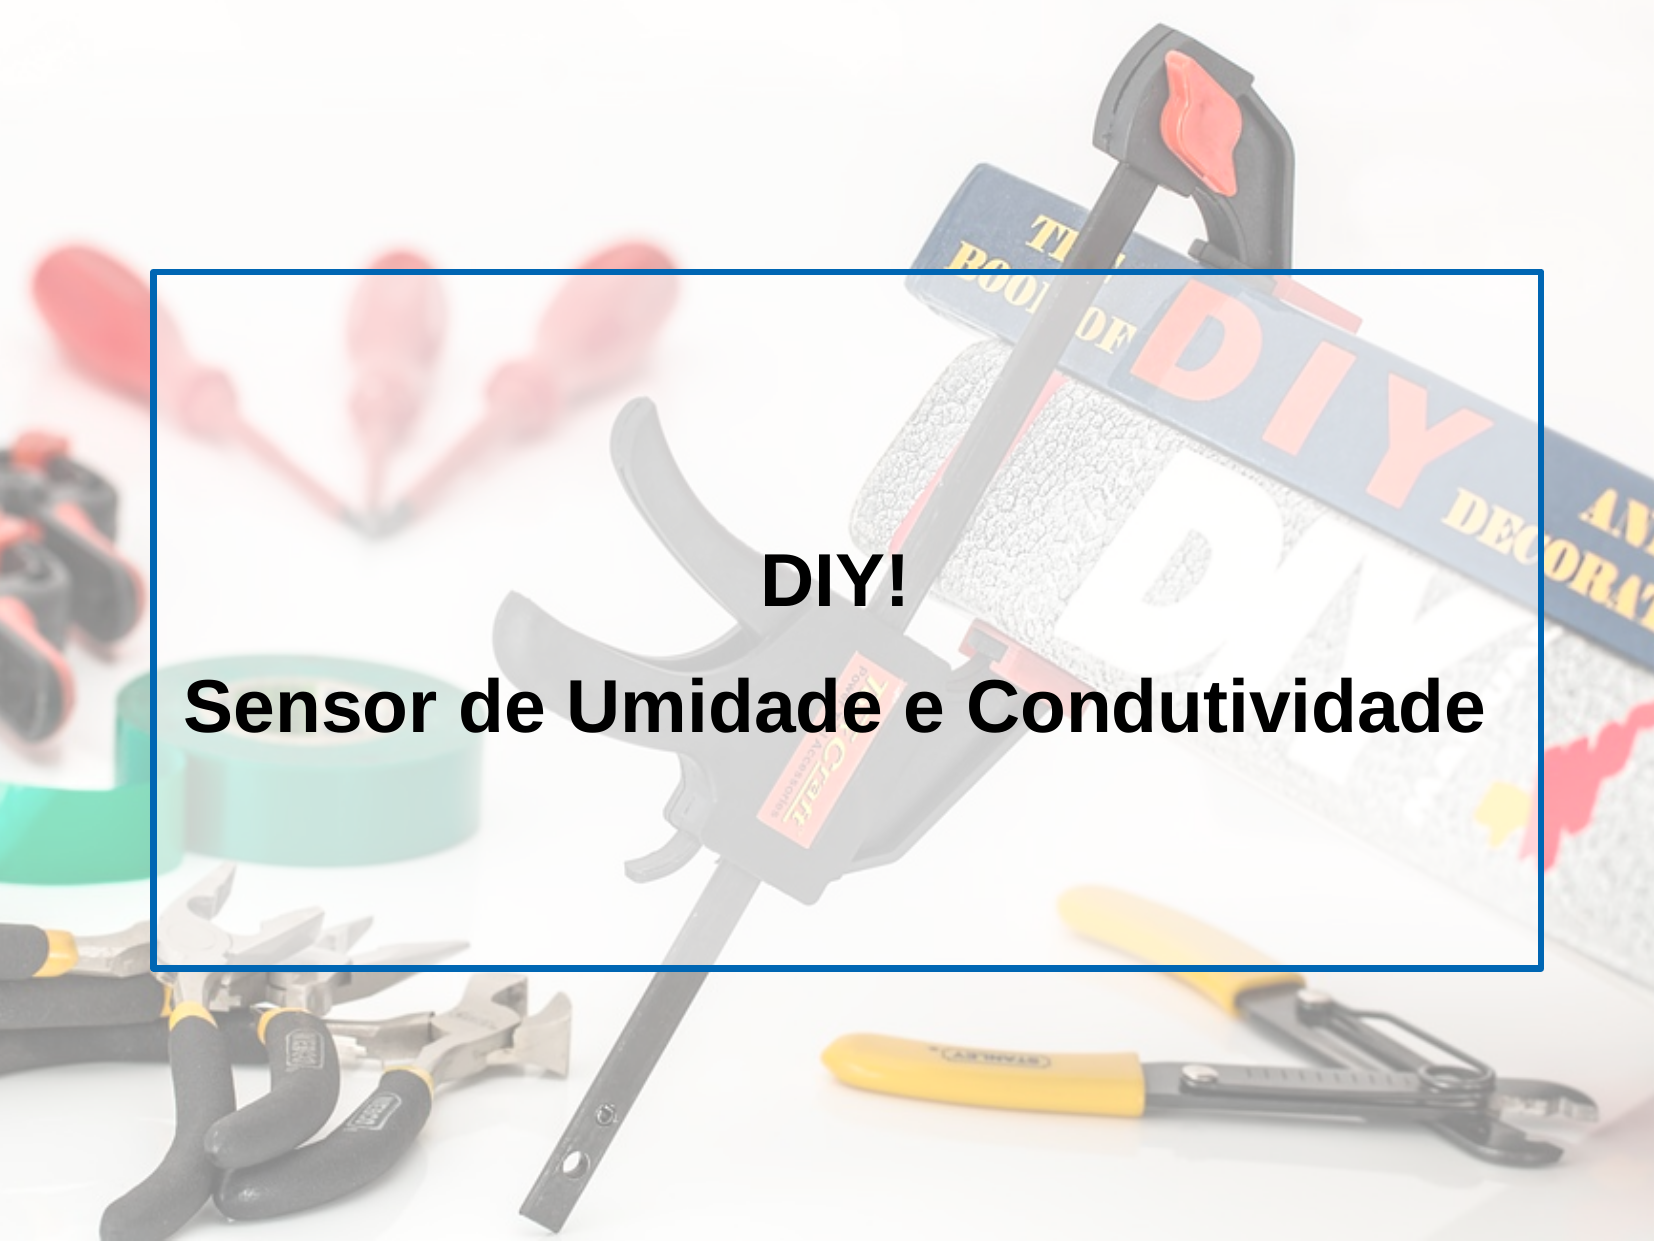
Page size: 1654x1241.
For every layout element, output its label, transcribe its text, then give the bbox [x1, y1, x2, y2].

text_box [153, 843, 1542, 969]
picture [0, 0, 1654, 1241]
text_box [153, 271, 1542, 484]
text_box DIY! Sensor de Umidade e Condutividade [129, 484, 1542, 843]
